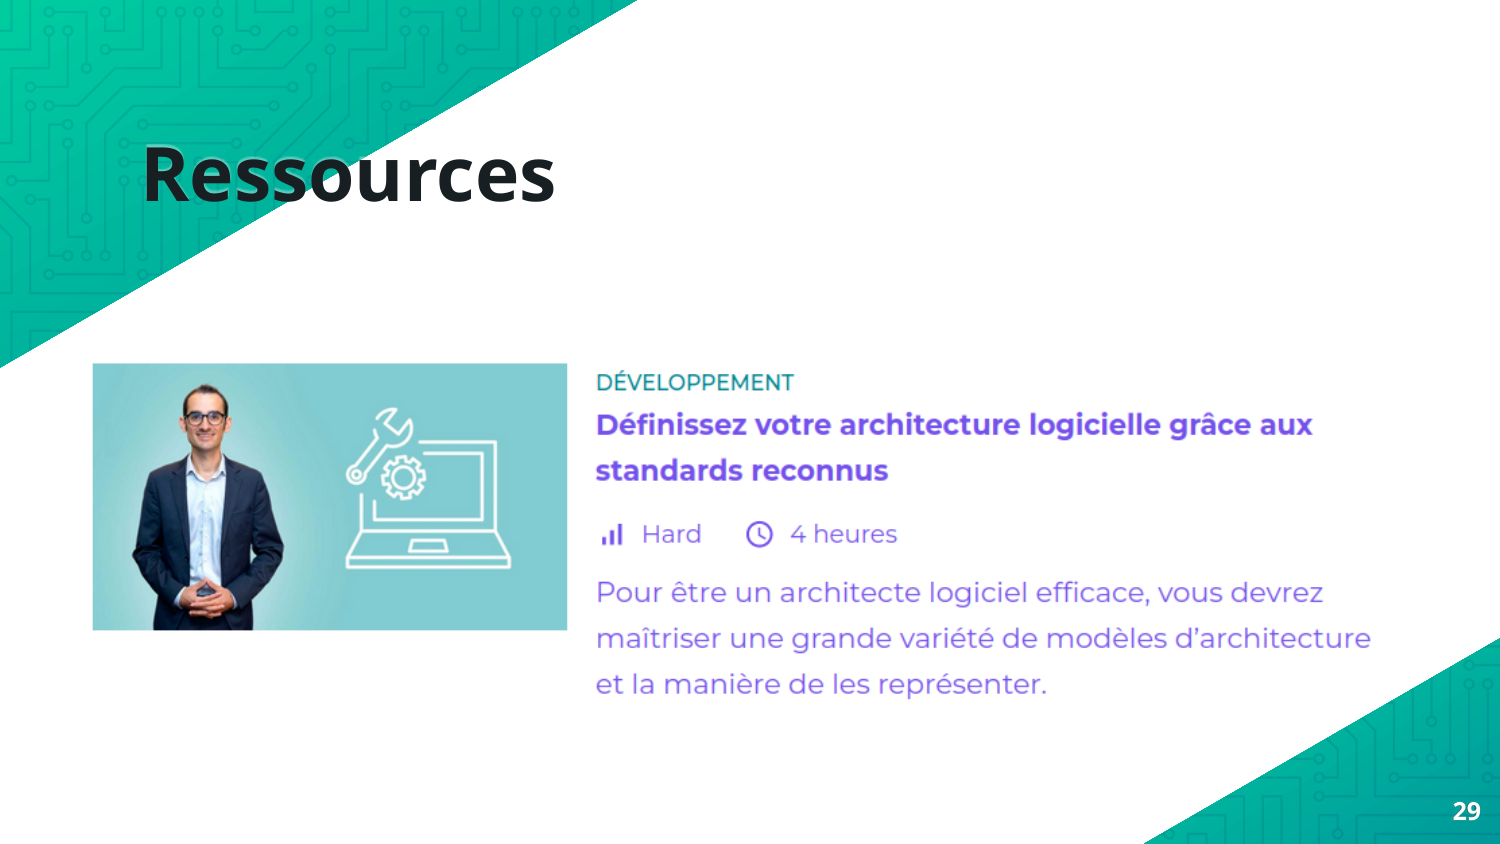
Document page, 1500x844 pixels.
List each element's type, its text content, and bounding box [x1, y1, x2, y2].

title Ressources [140, 137, 1360, 219]
picture [70, 342, 1372, 706]
slide_number <numéro> [1391, 779, 1482, 844]
